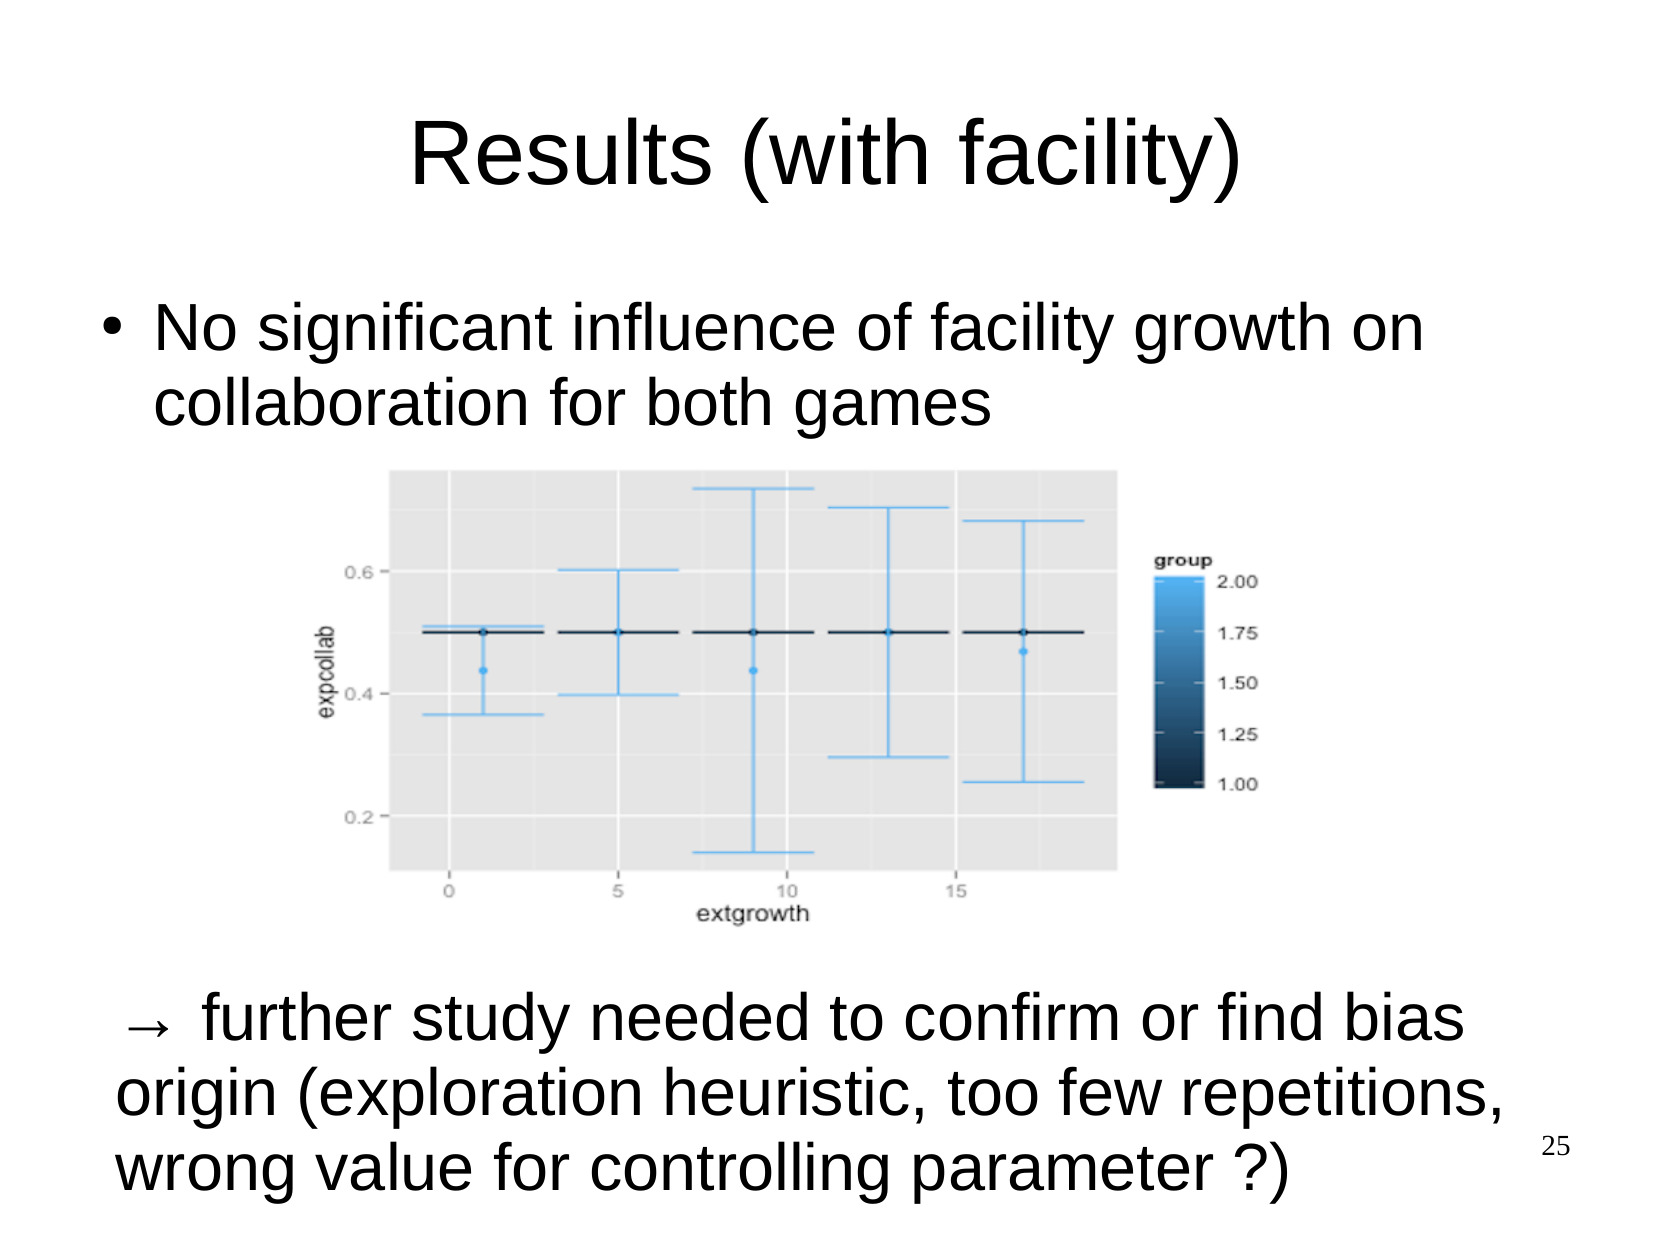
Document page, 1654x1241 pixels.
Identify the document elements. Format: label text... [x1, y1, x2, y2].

picture [286, 453, 1291, 949]
title Results (with facility) [82, 49, 1571, 257]
list → further study needed to confirm or find bias origin (exploration heuristic, too few repetitions, wrong value for controlling parameter ?) [44, 980, 1630, 1158]
list No significant influence of facility growth on collaboration for both games [82, 290, 1538, 980]
